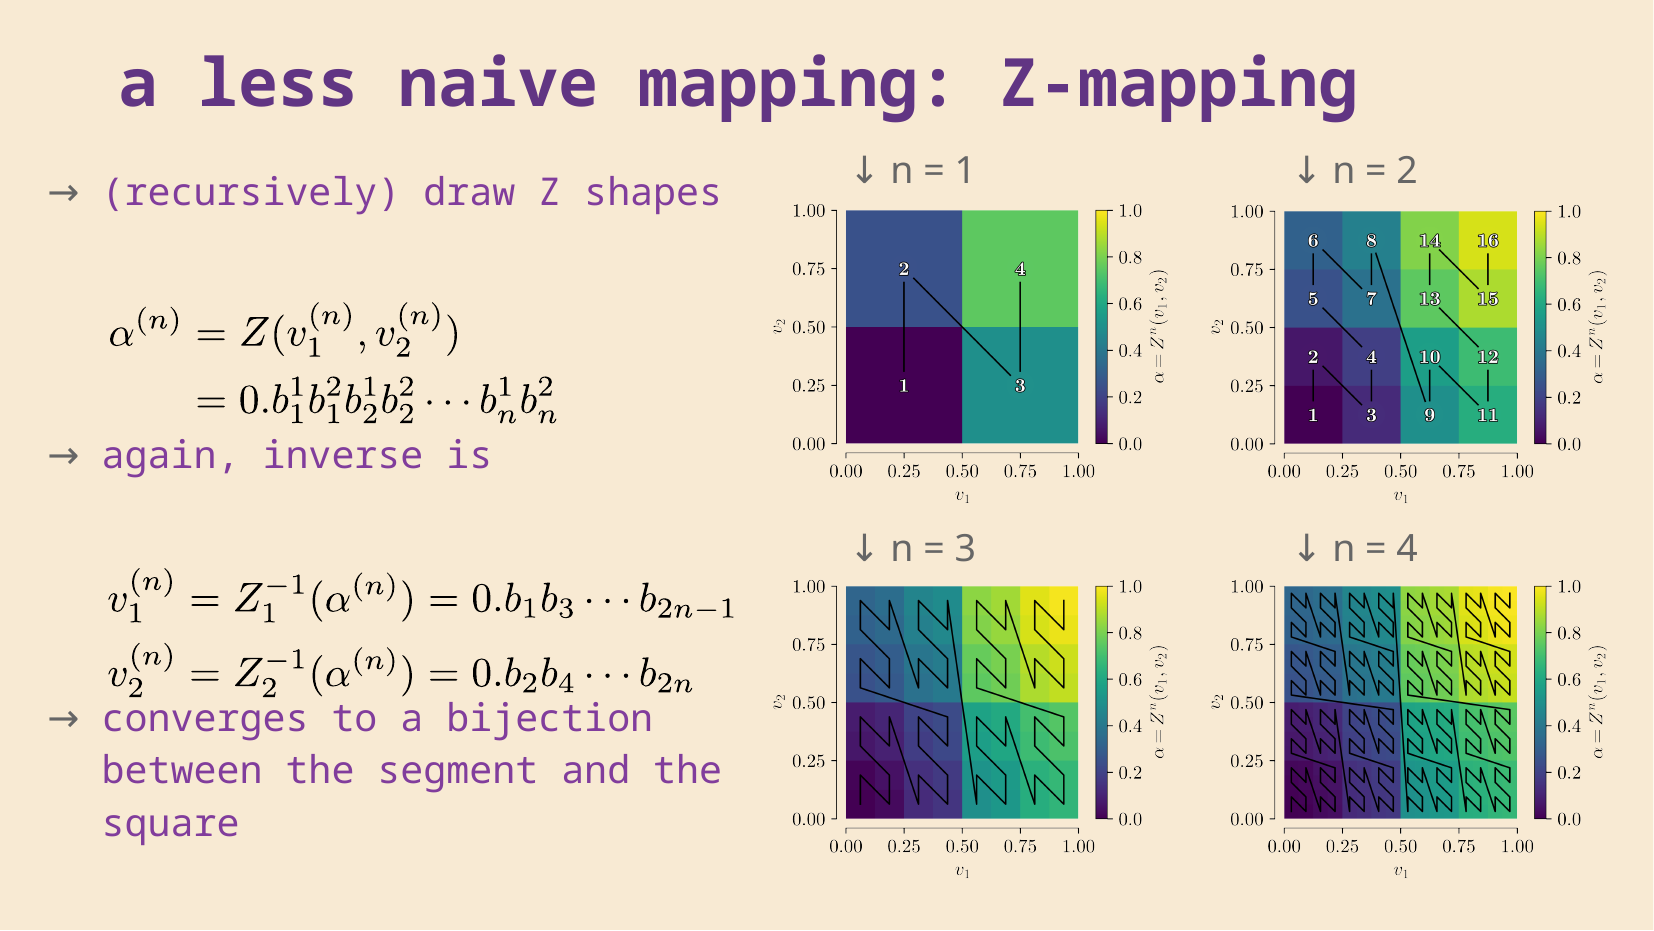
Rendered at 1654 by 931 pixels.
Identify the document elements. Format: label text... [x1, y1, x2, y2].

text_box [327, 376, 341, 396]
text_box [326, 593, 350, 612]
text_box [658, 673, 672, 693]
text_box [262, 677, 276, 698]
text_box [235, 657, 263, 687]
text_box [365, 581, 384, 595]
text_box [343, 302, 351, 332]
text_box [674, 604, 693, 618]
text_box [542, 582, 558, 612]
text_box [143, 577, 161, 591]
text_box [410, 311, 429, 325]
text_box [505, 657, 521, 687]
text_box [431, 302, 440, 332]
text_box [312, 580, 323, 622]
text_box [400, 376, 413, 396]
text_box [399, 302, 408, 332]
text_box [498, 410, 516, 424]
text_box [326, 667, 350, 687]
text_box [473, 583, 491, 613]
text_box [354, 572, 363, 602]
text_box ↓ n = 4 [1276, 513, 1580, 575]
text_box [447, 314, 457, 356]
text_box [658, 598, 672, 618]
text_box [559, 598, 573, 619]
text_box [132, 642, 140, 672]
text_box [402, 580, 412, 622]
text_box [481, 384, 497, 414]
text_box [138, 306, 146, 336]
title a less naive mapping: Z-mapping [0, 35, 1483, 146]
text_box [273, 384, 289, 414]
text_box [292, 403, 303, 424]
text_box [524, 598, 536, 618]
text_box ↓ n = 1 [834, 135, 1138, 197]
text_box [500, 376, 511, 396]
text_box [542, 657, 558, 687]
text_box [287, 327, 306, 347]
text_box [538, 376, 552, 396]
text_box [240, 385, 258, 414]
text_box [386, 572, 395, 602]
text_box [312, 655, 323, 697]
text_box [293, 649, 304, 669]
text_box [108, 667, 127, 687]
text_box [382, 384, 398, 414]
text_box [521, 384, 537, 414]
text_box [322, 311, 340, 325]
list (recursively) draw Z shapes again, inverse is converges to a bijection between the segment and the square [47, 164, 729, 863]
text_box [376, 327, 395, 347]
text_box [293, 574, 304, 594]
text_box [311, 302, 319, 332]
text_box [559, 672, 574, 693]
text_box [292, 376, 303, 396]
text_box [354, 647, 363, 677]
text_box [523, 673, 537, 693]
text_box [164, 642, 172, 672]
text_box [363, 403, 377, 424]
text_box [364, 376, 376, 396]
text_box ↓ n = 3 [834, 513, 1138, 575]
text_box [396, 337, 410, 357]
text_box ↓ n = 2 [1276, 135, 1580, 197]
text_box [473, 658, 491, 688]
text_box [108, 593, 127, 612]
picture [738, 183, 1630, 524]
text_box [400, 403, 413, 424]
text_box [360, 341, 365, 354]
text_box [505, 582, 521, 612]
text_box [345, 384, 362, 414]
text_box [365, 656, 384, 670]
text_box [149, 315, 168, 329]
text_box [164, 568, 172, 598]
text_box [309, 337, 321, 357]
text_box [132, 568, 140, 598]
text_box [402, 655, 412, 697]
text_box [640, 582, 656, 612]
text_box [143, 651, 161, 665]
text_box [328, 403, 340, 424]
text_box [235, 583, 263, 612]
text_box [640, 657, 656, 687]
text_box [264, 603, 275, 623]
text_box [309, 384, 325, 414]
text_box [538, 410, 557, 424]
text_box [110, 327, 134, 347]
text_box [386, 647, 395, 677]
text_box [170, 306, 179, 336]
picture [738, 559, 1630, 899]
text_box [241, 317, 269, 346]
text_box [722, 598, 734, 618]
text_box [130, 603, 142, 623]
text_box [674, 679, 693, 693]
text_box [129, 677, 143, 698]
text_box [274, 314, 284, 356]
